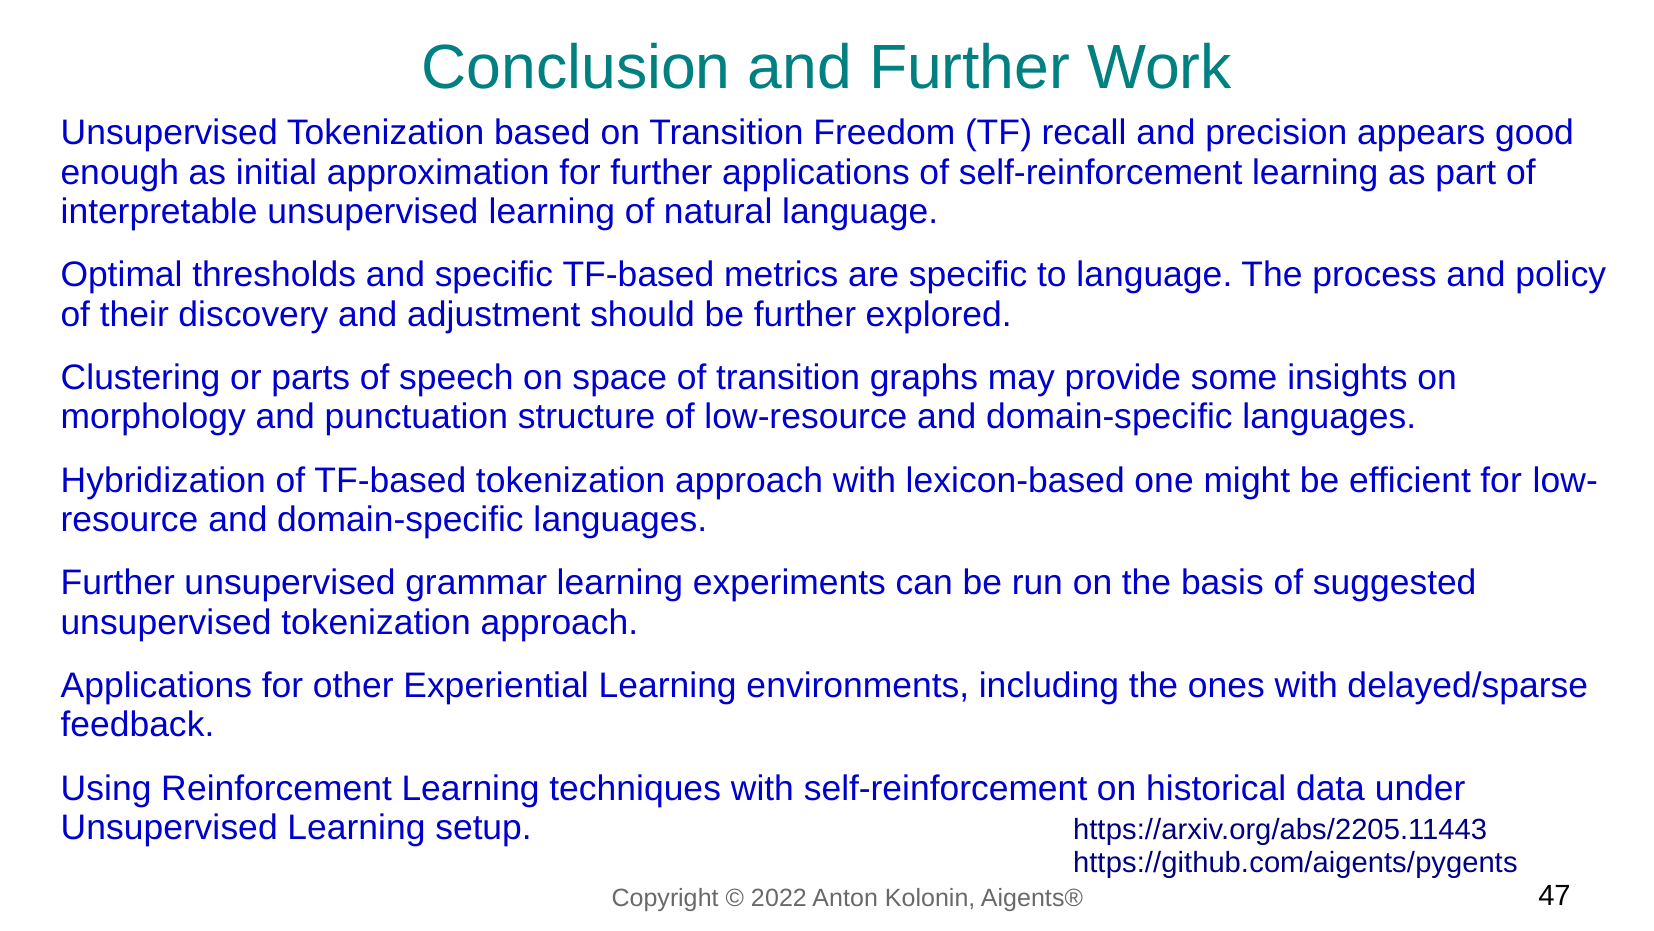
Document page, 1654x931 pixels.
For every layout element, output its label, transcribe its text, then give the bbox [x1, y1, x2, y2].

text_box https://arxiv.org/abs/2205.11443 [1058, 805, 1503, 854]
text_box Unsupervised Tokenization based on Transition Freedom (TF) recall and precision appears good enough as initial approximation for further applications of self-reinforcement learning as part of interpretable unsupervised learning of natural language. Optimal thresholds and specific TF-based metrics are specific to language. The process and policy of their discovery and adjustment should be further explored. Clustering or parts of speech on space of transition graphs may provide some insights on morphology and punctuation structure of low-resource and domain-specific languages. Hybridization of TF-based tokenization approach with lexicon-based one might be efficient for low-resource and domain-specific languages. Further unsupervised grammar learning experiments can be run on the basis of suggested unsupervised tokenization approach. Applications for other Experiential Learning environments, including the ones with delayed/sparse feedback. Using Reinforcement Learning techniques with self-reinforcement on historical data under Unsupervised Learning setup. [40, 100, 1614, 857]
text_box Conclusion and Further Work [0, 0, 1630, 135]
text_box https://github.com/aigents/pygents [1058, 839, 1654, 896]
